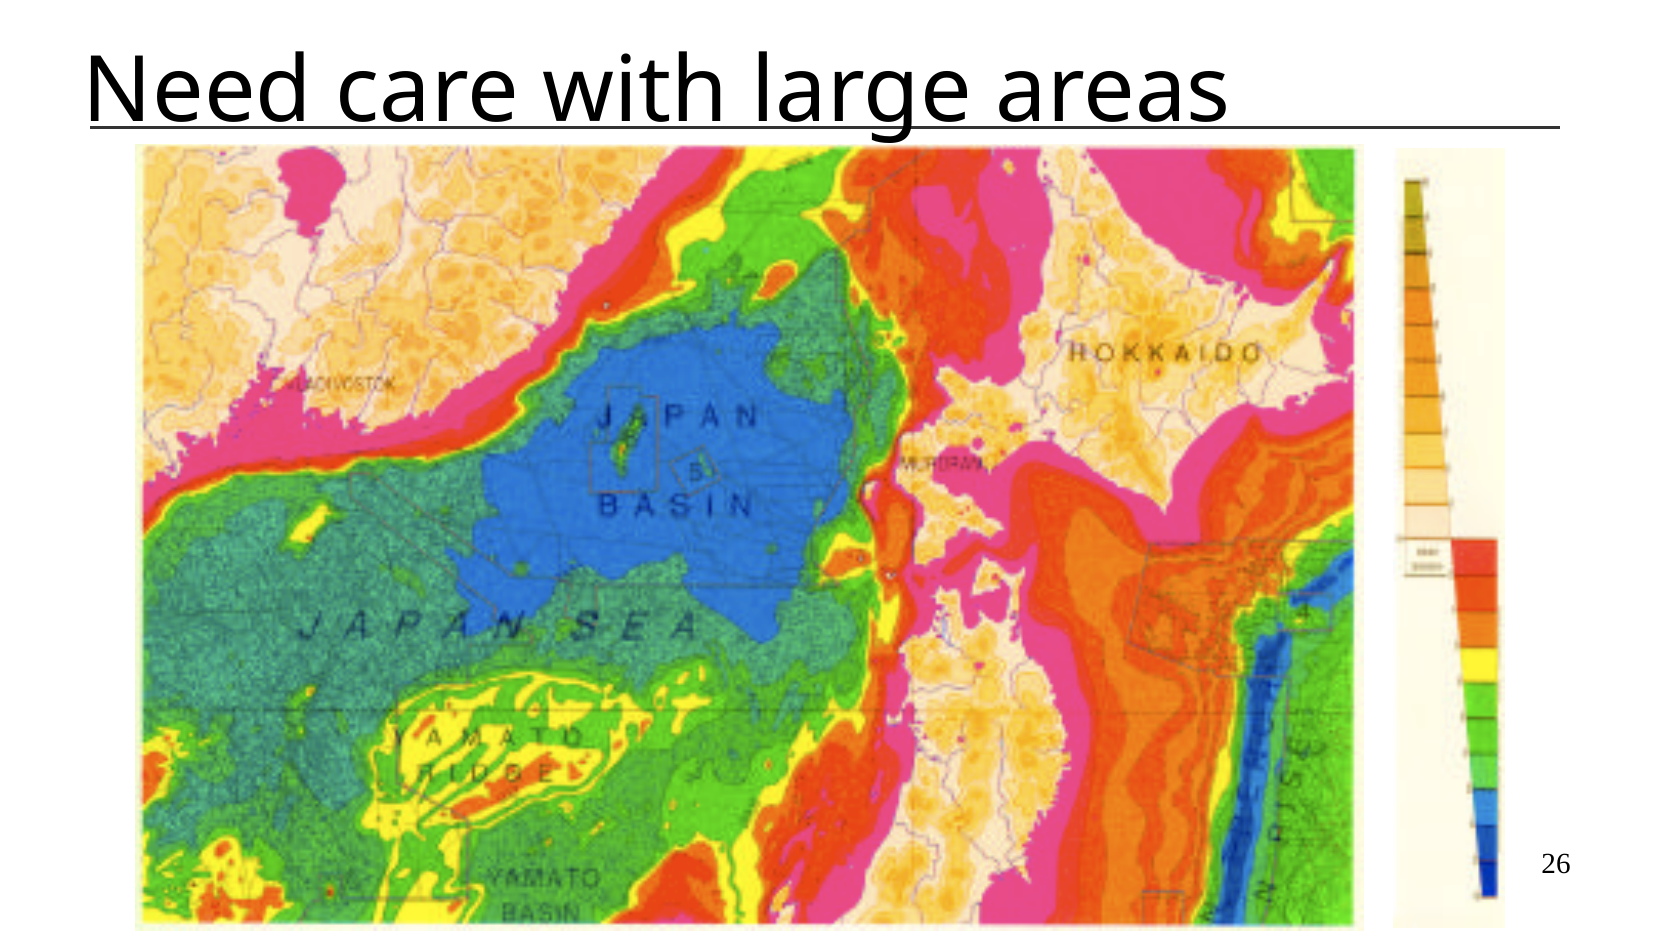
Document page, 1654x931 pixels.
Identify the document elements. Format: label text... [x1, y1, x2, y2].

picture [1393, 148, 1505, 928]
title Need care with large areas [82, 32, 1571, 140]
picture [135, 144, 1364, 931]
